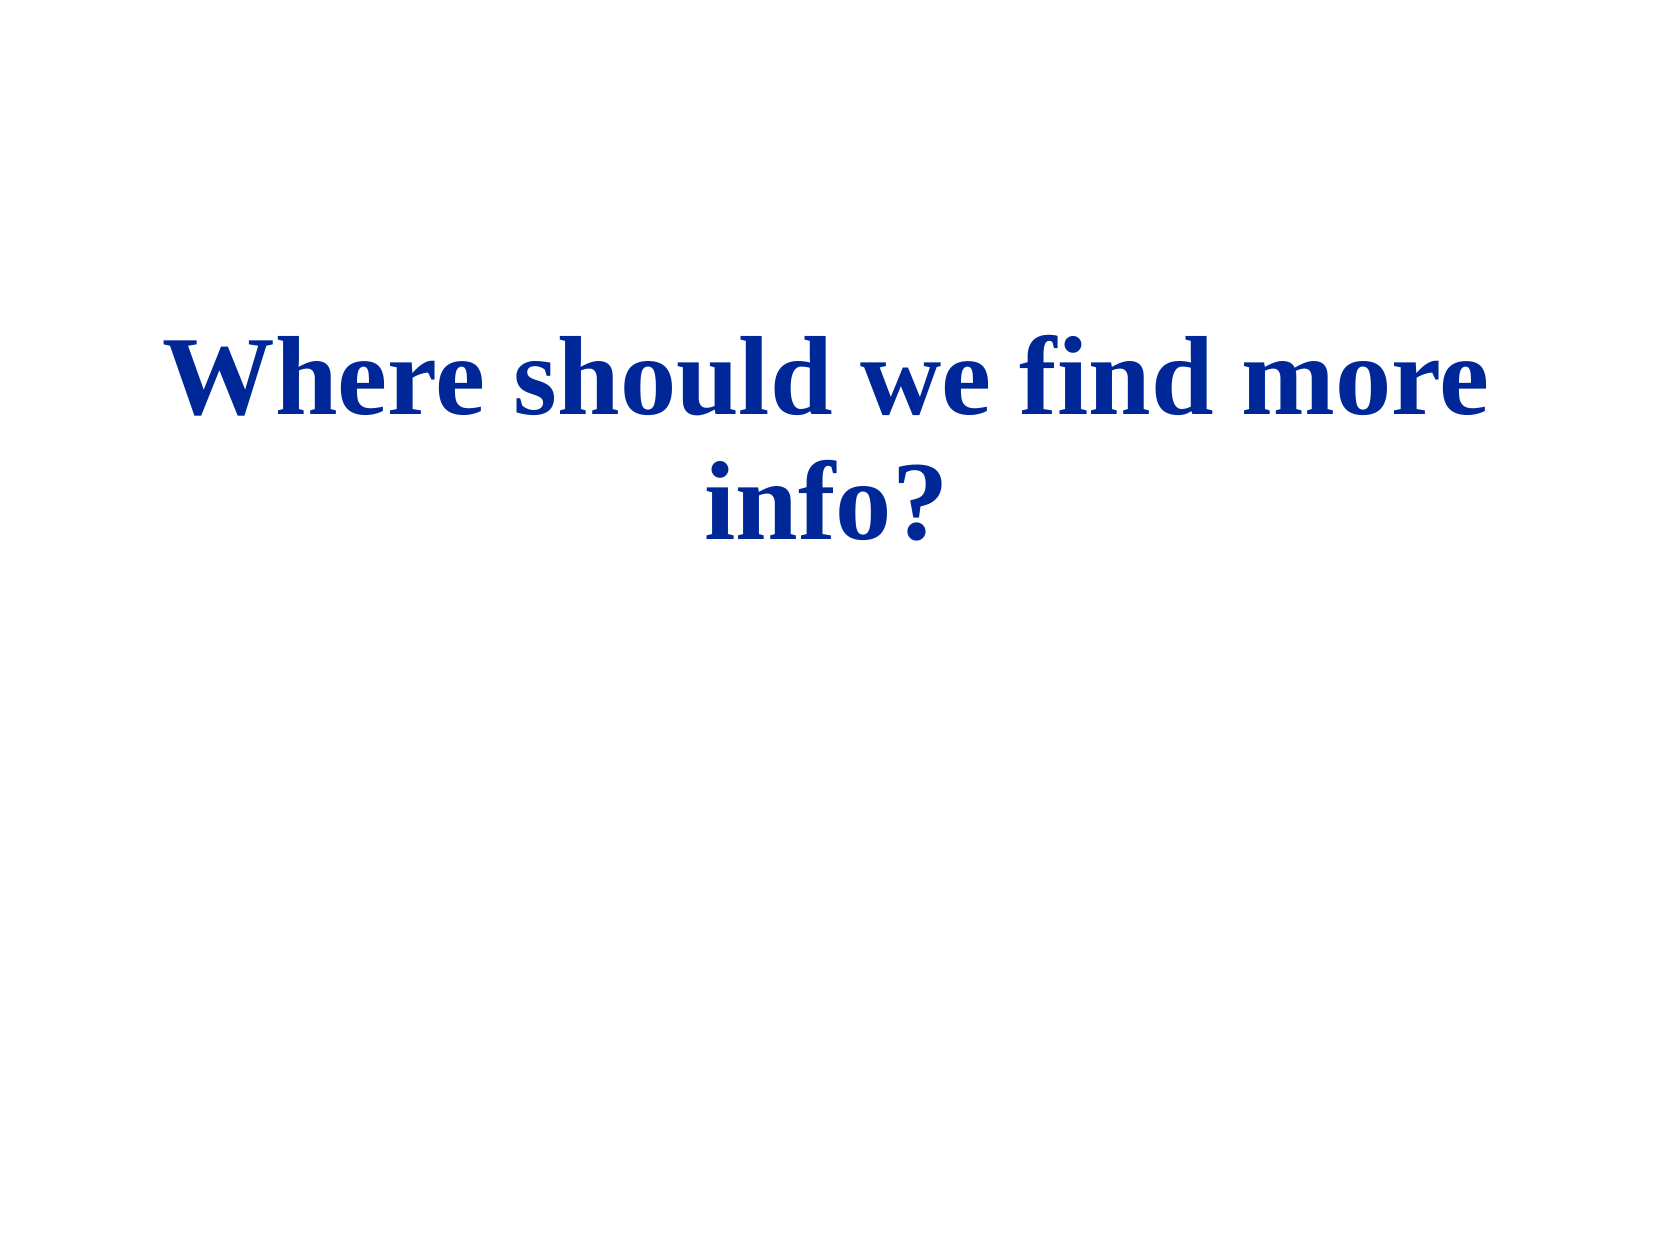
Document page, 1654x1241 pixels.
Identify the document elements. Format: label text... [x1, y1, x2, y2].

title Where should we find more info? [82, 314, 1571, 564]
